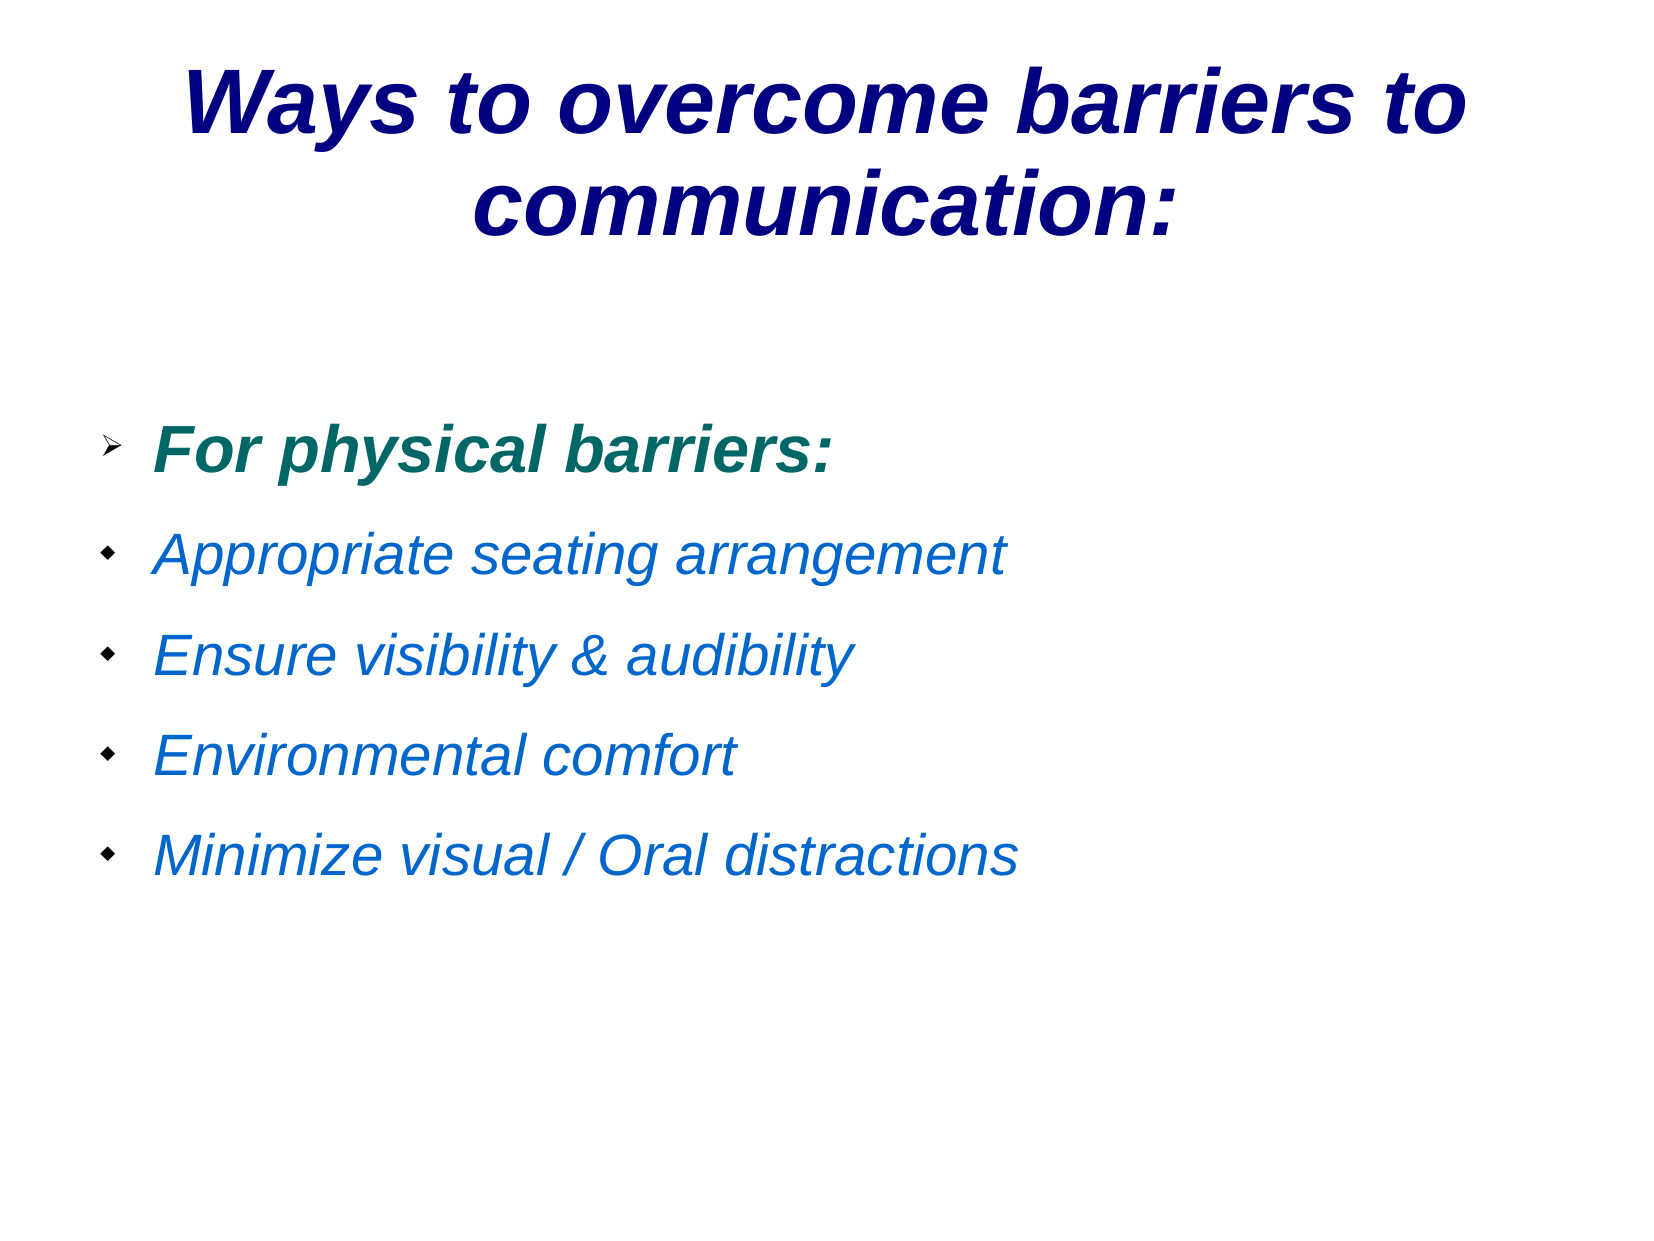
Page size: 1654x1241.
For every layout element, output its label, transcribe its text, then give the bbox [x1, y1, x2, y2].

list For physical barriers: Appropriate seating arrangement Ensure visibility & audibility Environmental comfort Minimize visual / Oral distractions [82, 290, 1571, 1010]
title Ways to overcome barriers to communication: [82, 0, 1571, 290]
